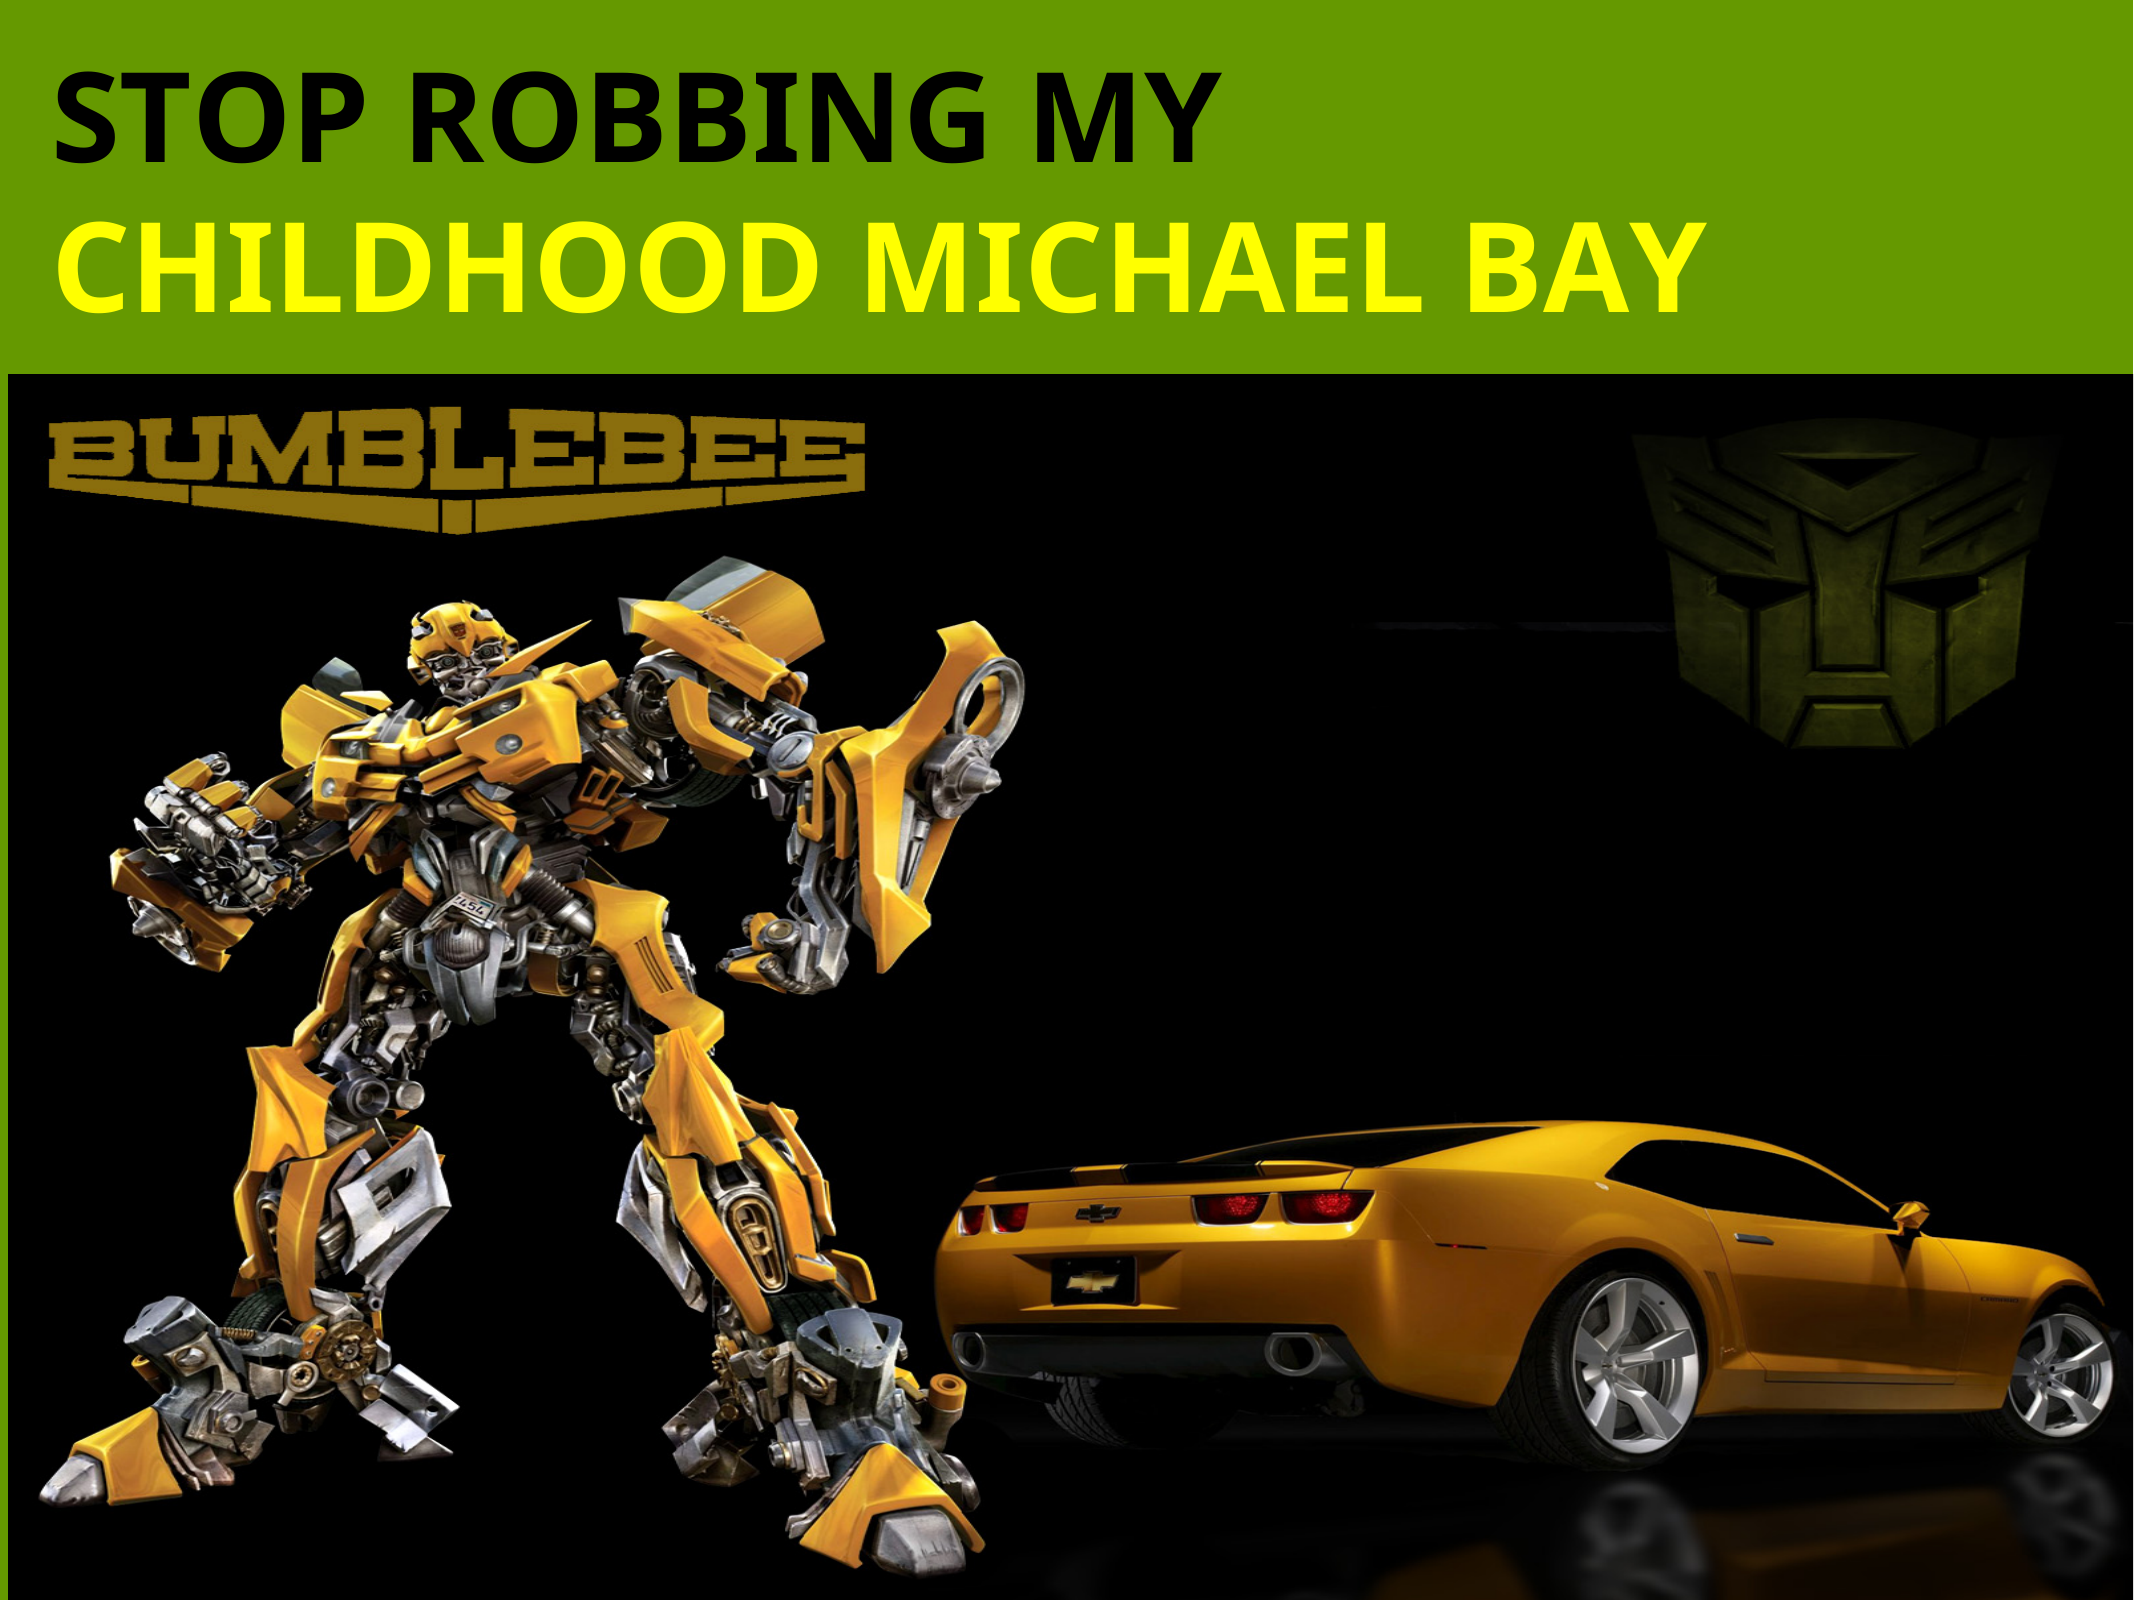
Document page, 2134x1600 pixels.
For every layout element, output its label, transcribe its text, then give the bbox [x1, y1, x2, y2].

picture [8, 374, 2134, 1600]
text_box STOP ROBBING MY CHILDHOOD MICHAEL BAY [41, 37, 2063, 374]
